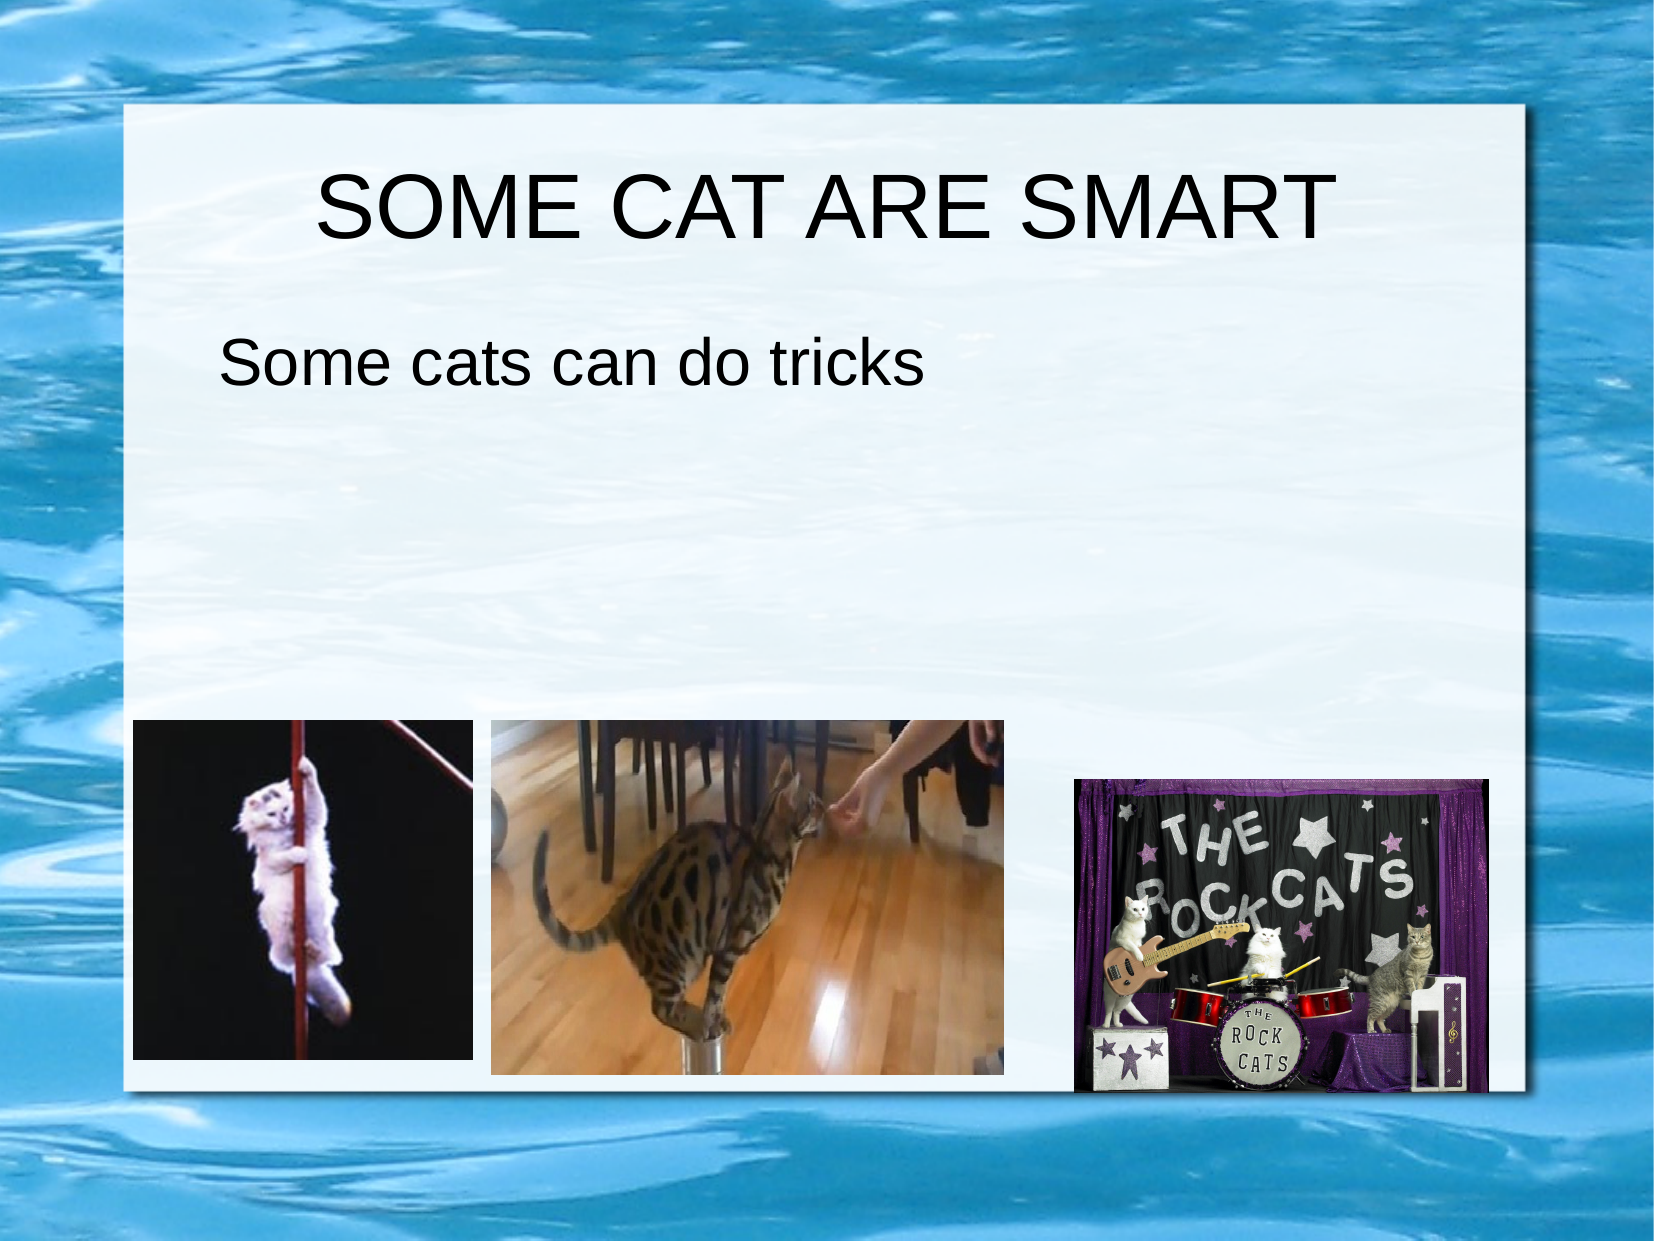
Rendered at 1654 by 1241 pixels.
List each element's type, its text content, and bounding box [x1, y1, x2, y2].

list Some cats can do tricks [147, 324, 1506, 1063]
picture [0, 0, 1654, 1241]
title SOME CAT ARE SMART [147, 118, 1506, 296]
